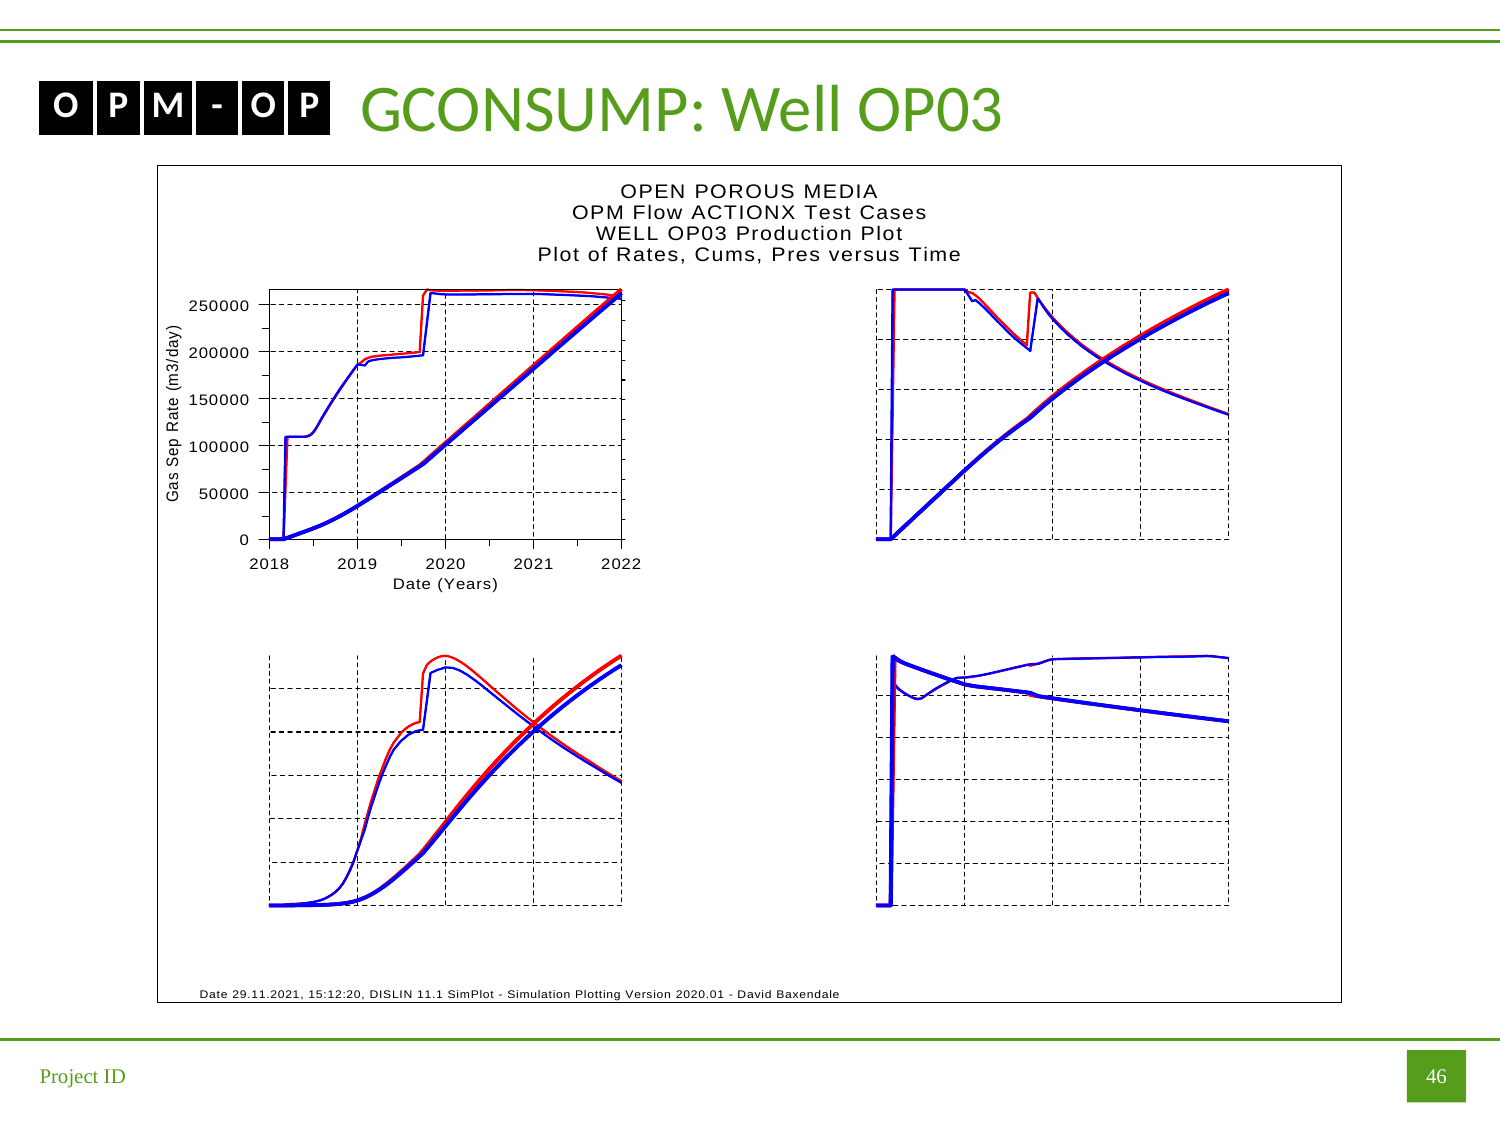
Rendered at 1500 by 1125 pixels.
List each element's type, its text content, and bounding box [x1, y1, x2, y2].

title GCONSUMP: well OP03 [360, 77, 1425, 153]
picture [157, 165, 1343, 1004]
